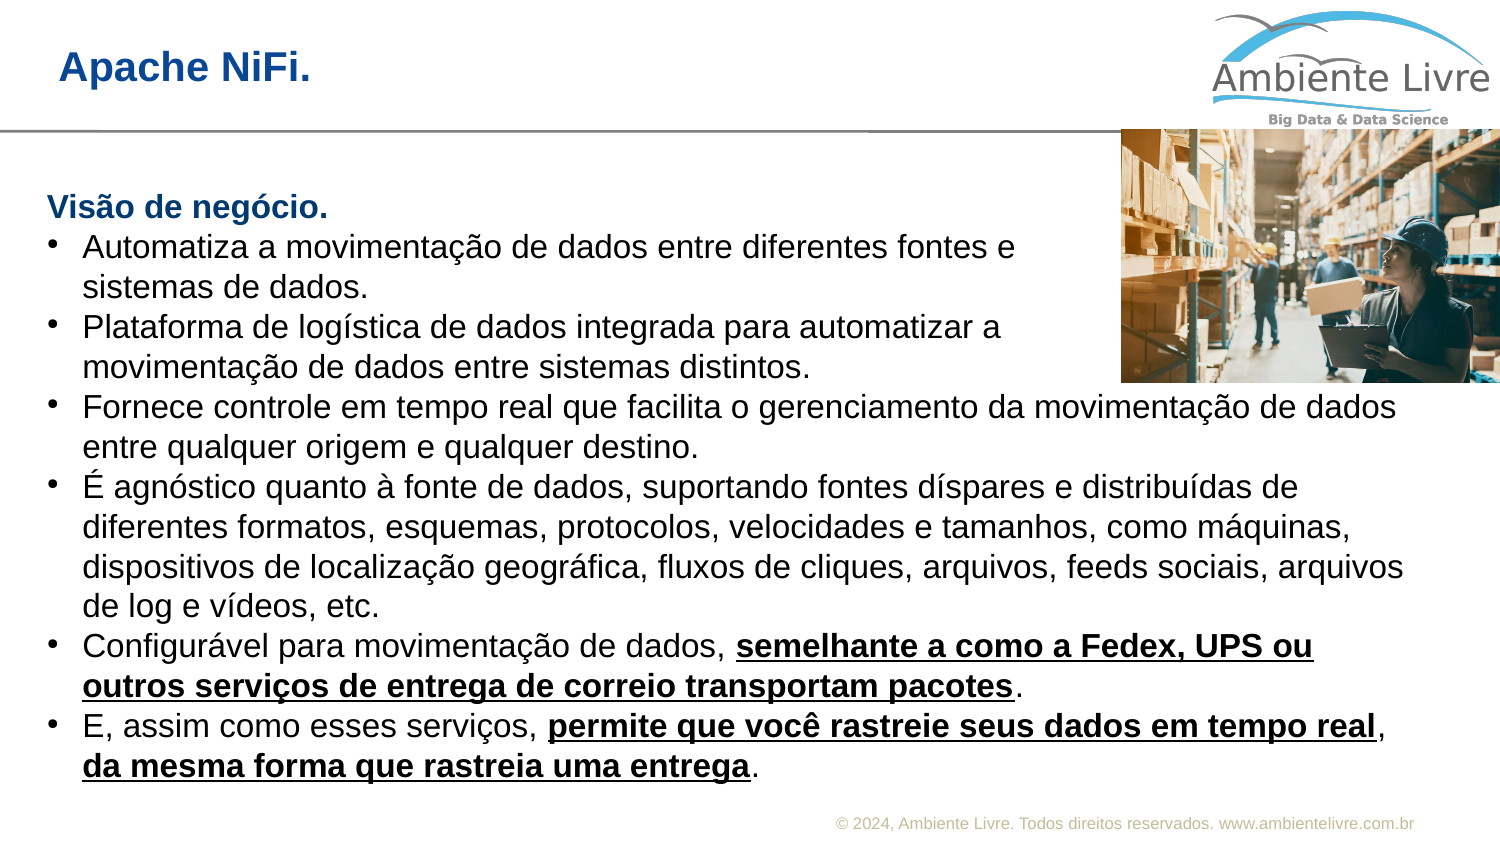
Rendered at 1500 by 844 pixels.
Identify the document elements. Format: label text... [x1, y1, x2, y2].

text_box Visão de negócio. Automatiza a movimentação de dados entre diferentes fontes e sistemas de dados. Plataforma de logística de dados integrada para automatizar a movimentação de dados entre sistemas distintos. Fornece controle em tempo real que facilita o gerenciamento da movimentação de dados entre qualquer origem e qualquer destino. É agnóstico quanto à fonte de dados, suportando fontes díspares e distribuídas de diferentes formatos, esquemas, protocolos, velocidades e tamanhos, como máquinas, dispositivos de localização geográfica, fluxos de cliques, arquivos, feeds sociais, arquivos de log e vídeos, etc. Configurável para movimentação de dados, semelhante a como a Fedex, UPS ou outros serviços de entrega de correio transportam pacotes. E, assim como esses serviços, permite que você rastreie seus dados em tempo real, da mesma forma que rastreia uma entrega. [32, 178, 1430, 792]
picture [1121, 129, 1500, 383]
picture [1212, 11, 1489, 127]
title Apache NiFi. [43, 8, 1127, 129]
